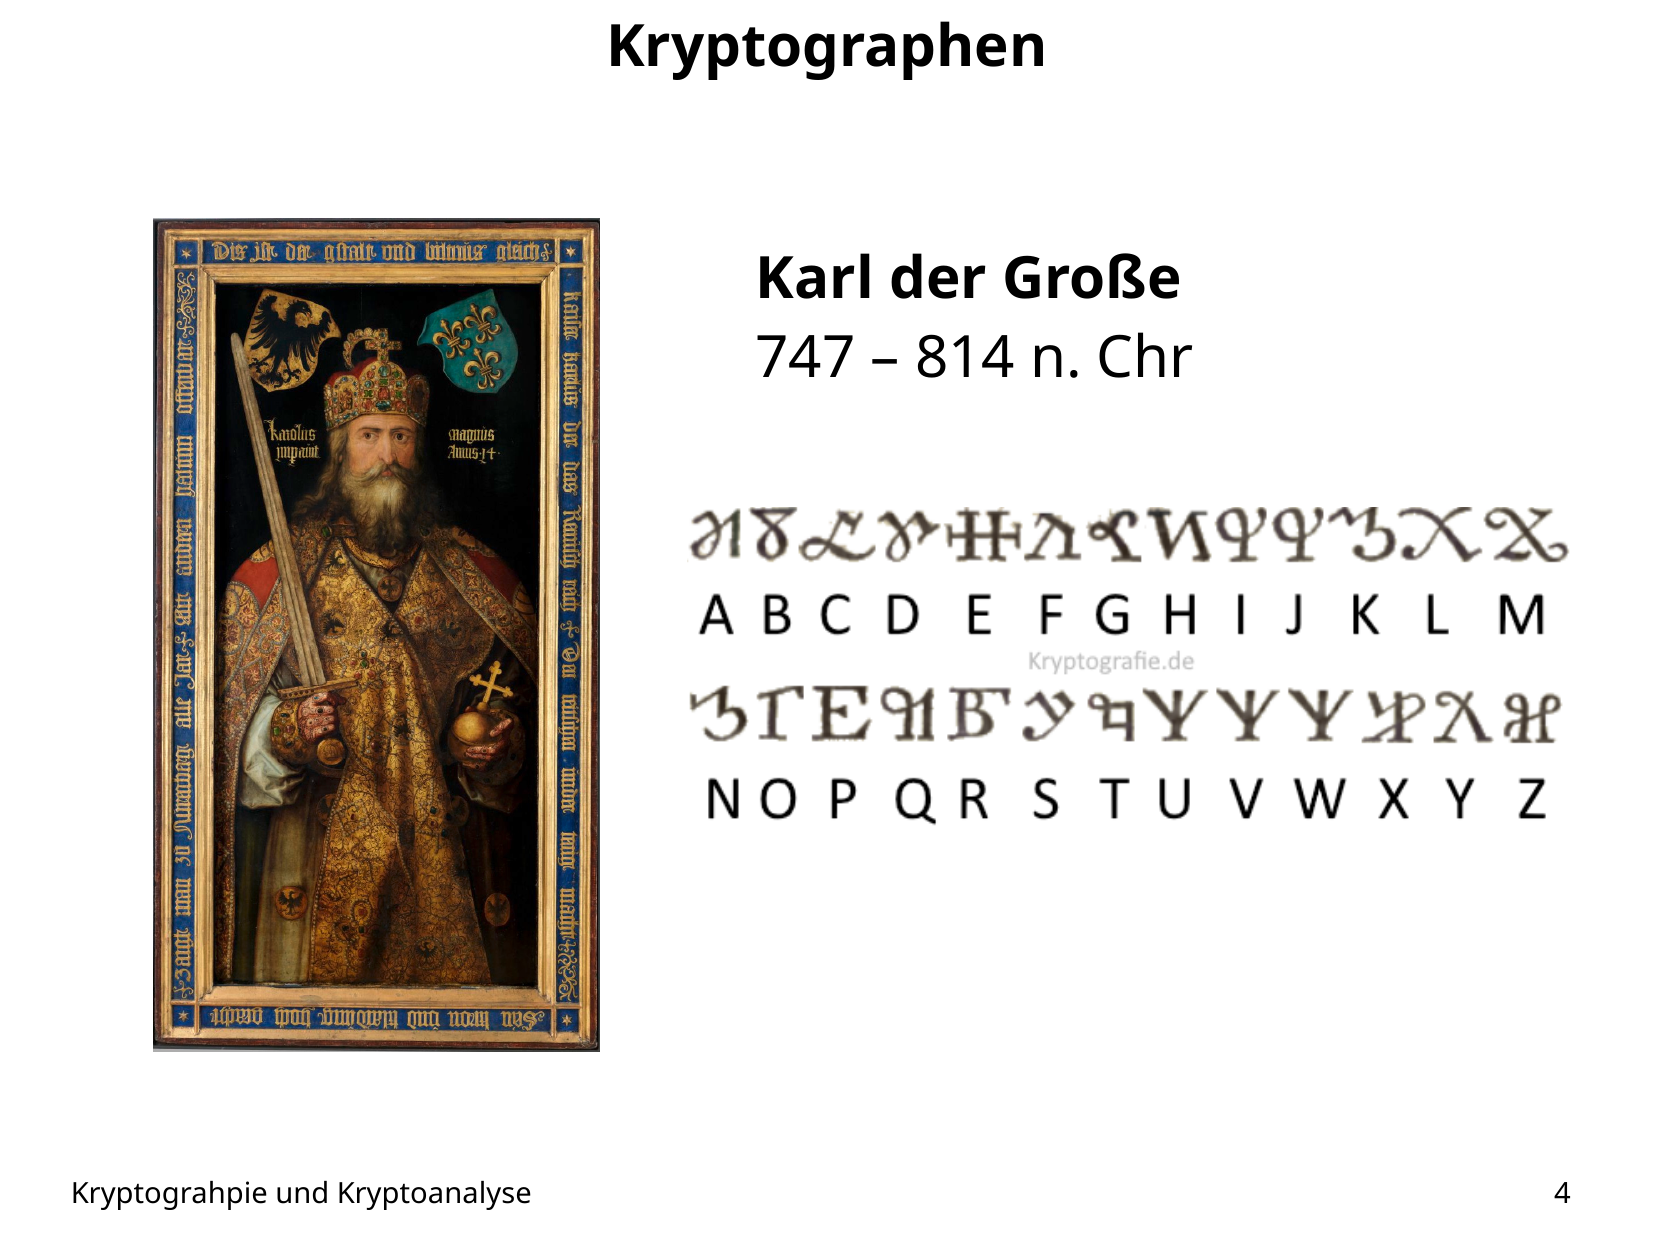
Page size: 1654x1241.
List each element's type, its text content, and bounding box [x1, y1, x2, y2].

title Kryptographen [0, 5, 1654, 83]
picture [153, 218, 600, 1052]
picture [687, 507, 1571, 827]
list Karl der Große 747 – 814 n. Chr [755, 236, 1536, 507]
